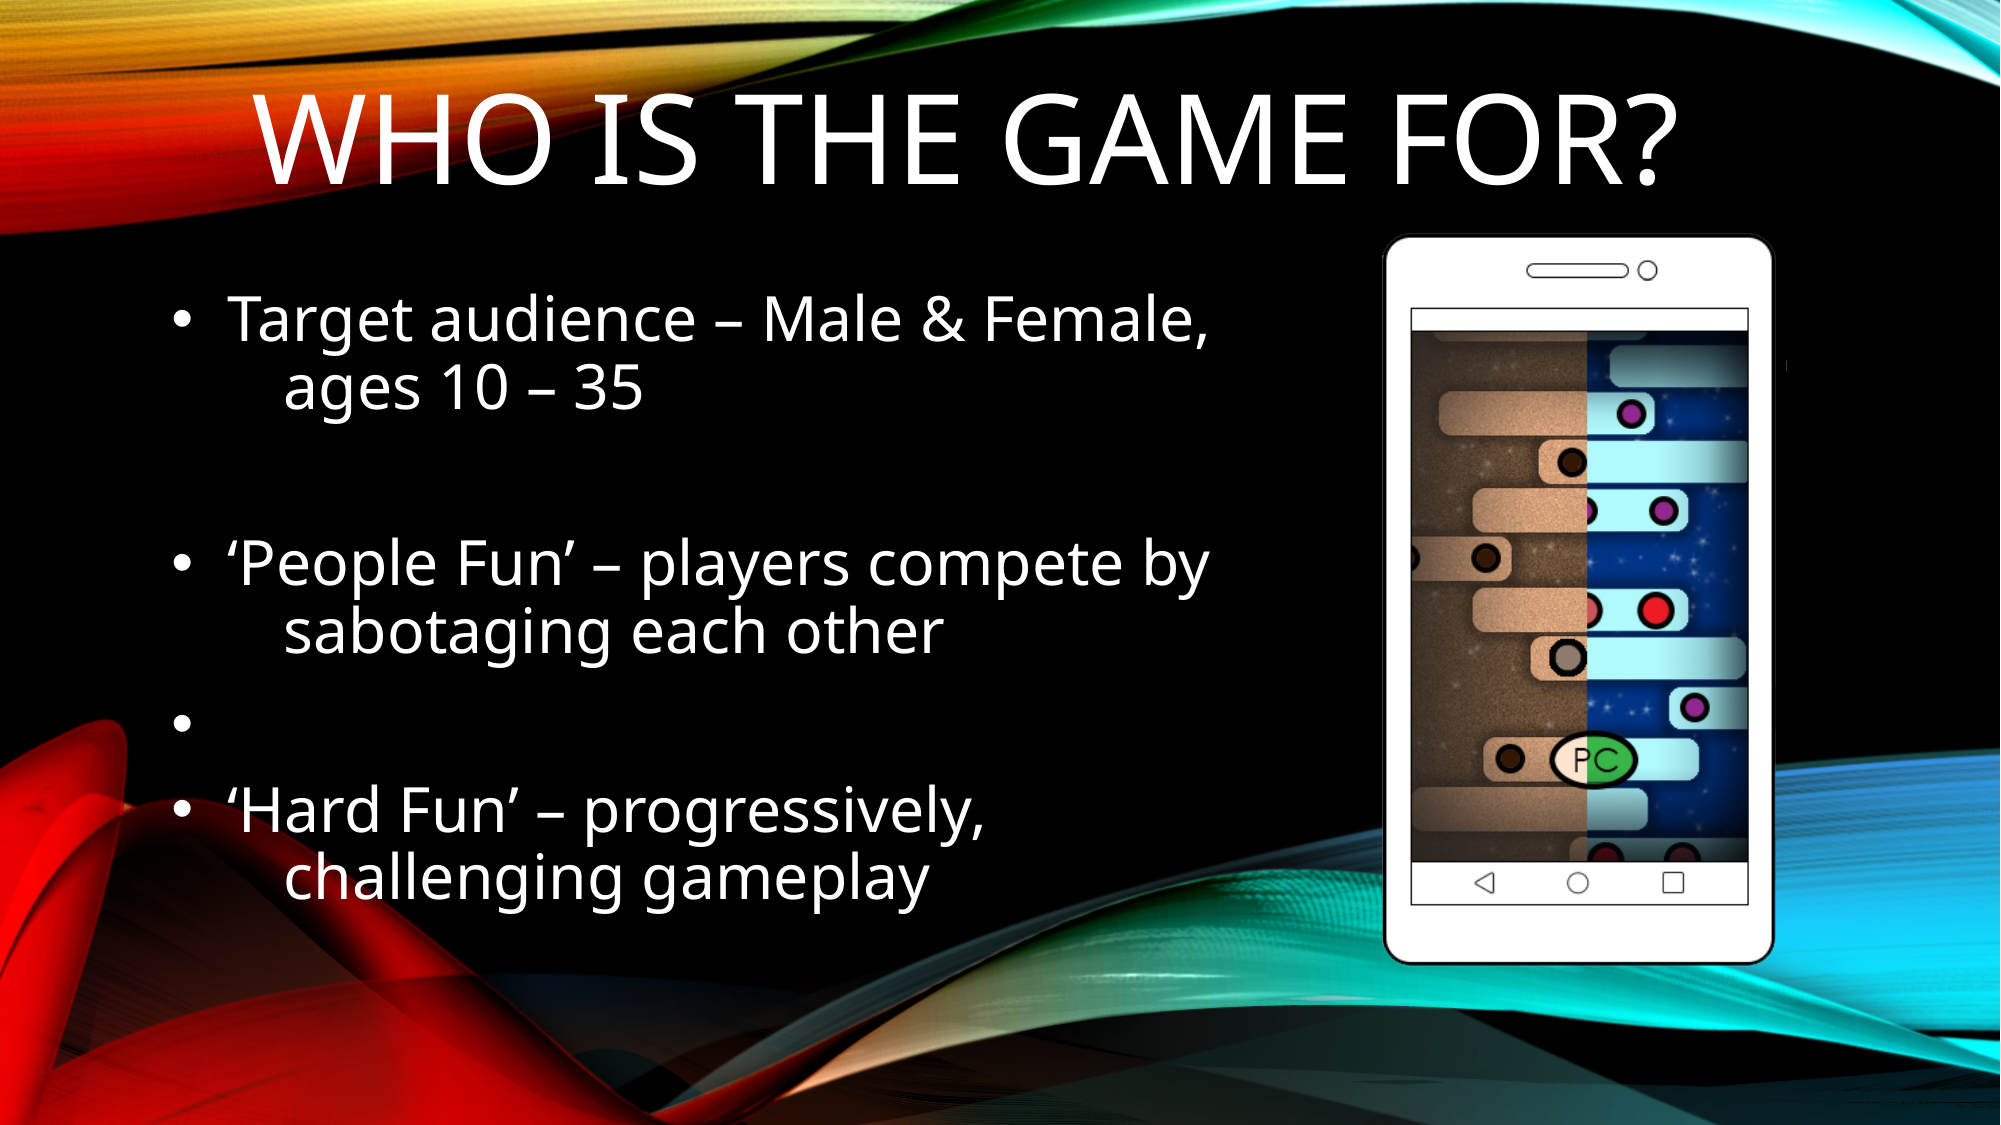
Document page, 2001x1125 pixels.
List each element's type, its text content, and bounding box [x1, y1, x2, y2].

picture [1365, 219, 1788, 981]
subtitle Target audience – Male & Female, ages 10 – 35 ‘People Fun’ – players compete by sabotaging each other ‘Hard Fun’ – progressively, challenging gameplay [156, 280, 1276, 700]
title Who is the game for? [236, 59, 1729, 220]
